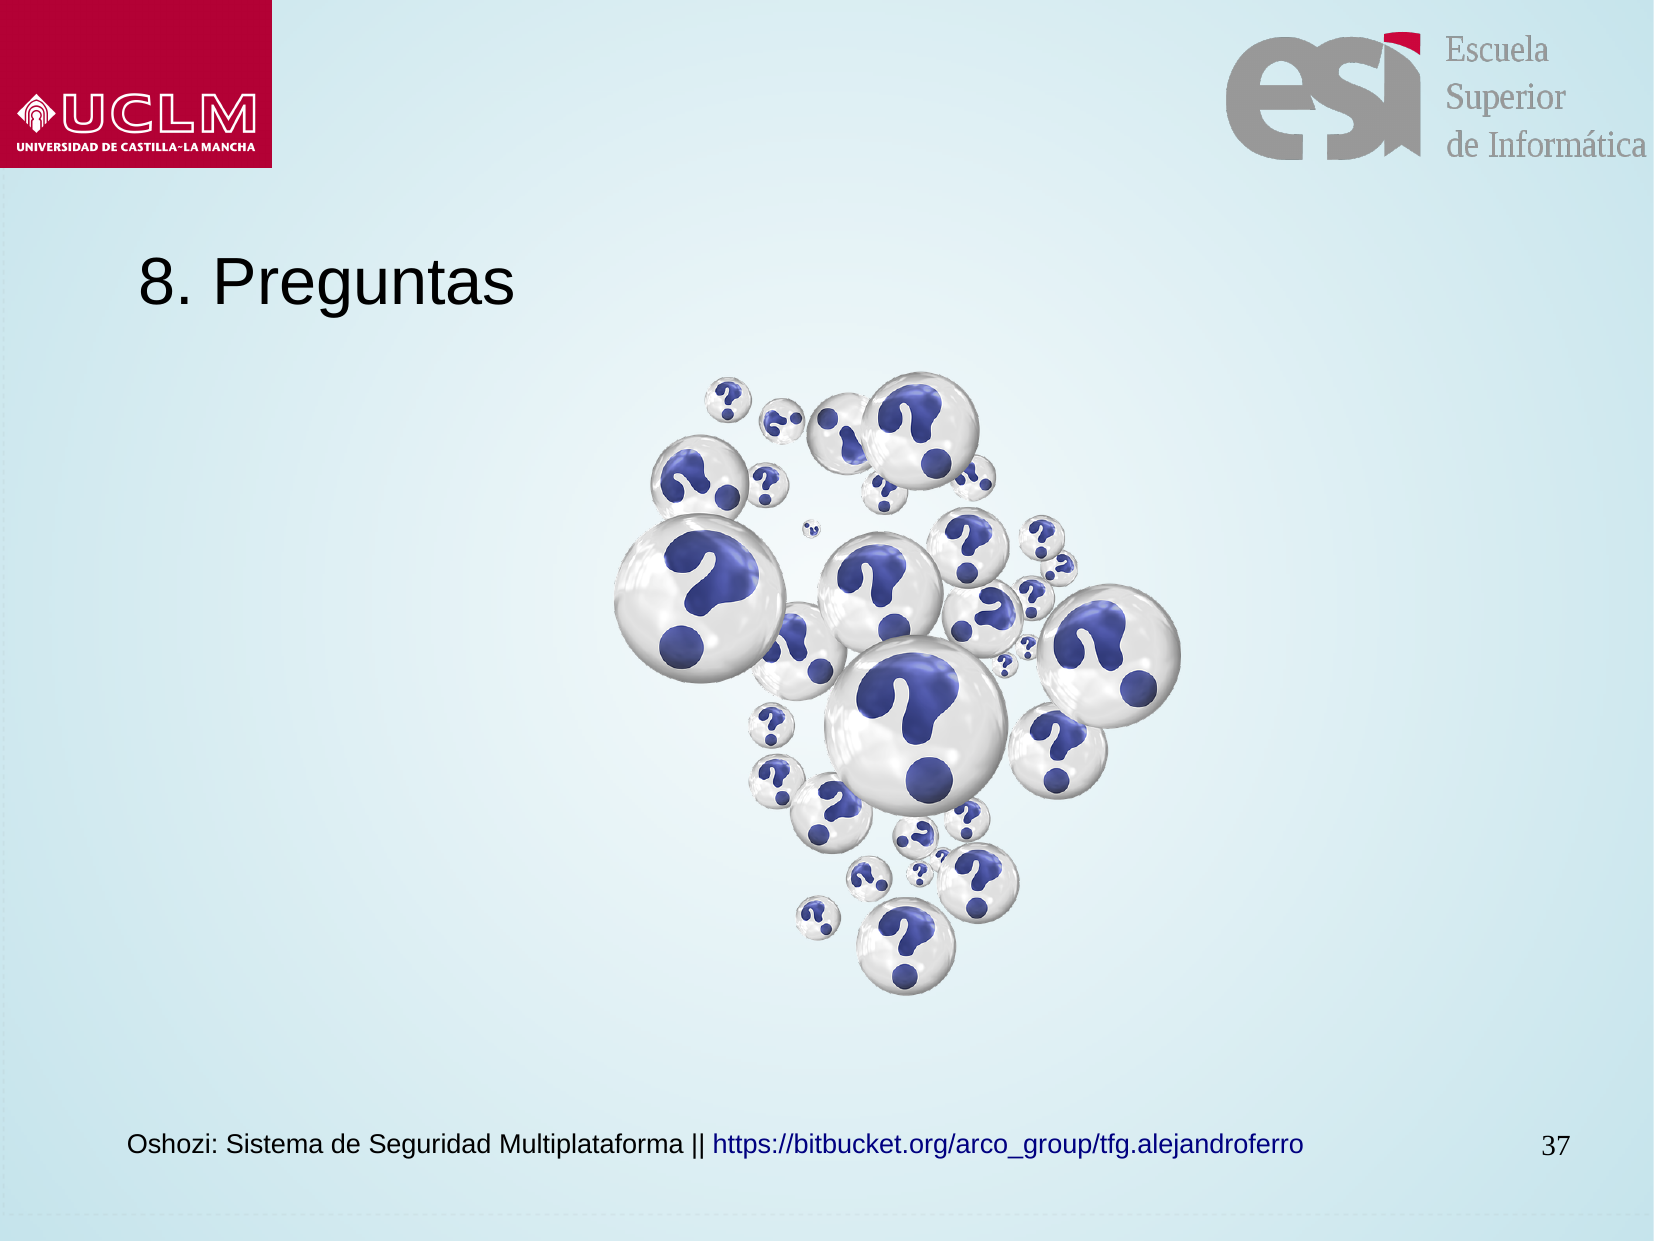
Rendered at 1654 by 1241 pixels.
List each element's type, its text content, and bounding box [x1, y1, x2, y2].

text_box Oshozi: Sistema de Seguridad Multiplataforma || https://bitbucket.org/arco_group/tfg.alejandroferro [112, 1112, 1625, 1170]
text_box 8. Preguntas [124, 236, 1128, 343]
picture [0, 0, 1654, 1241]
